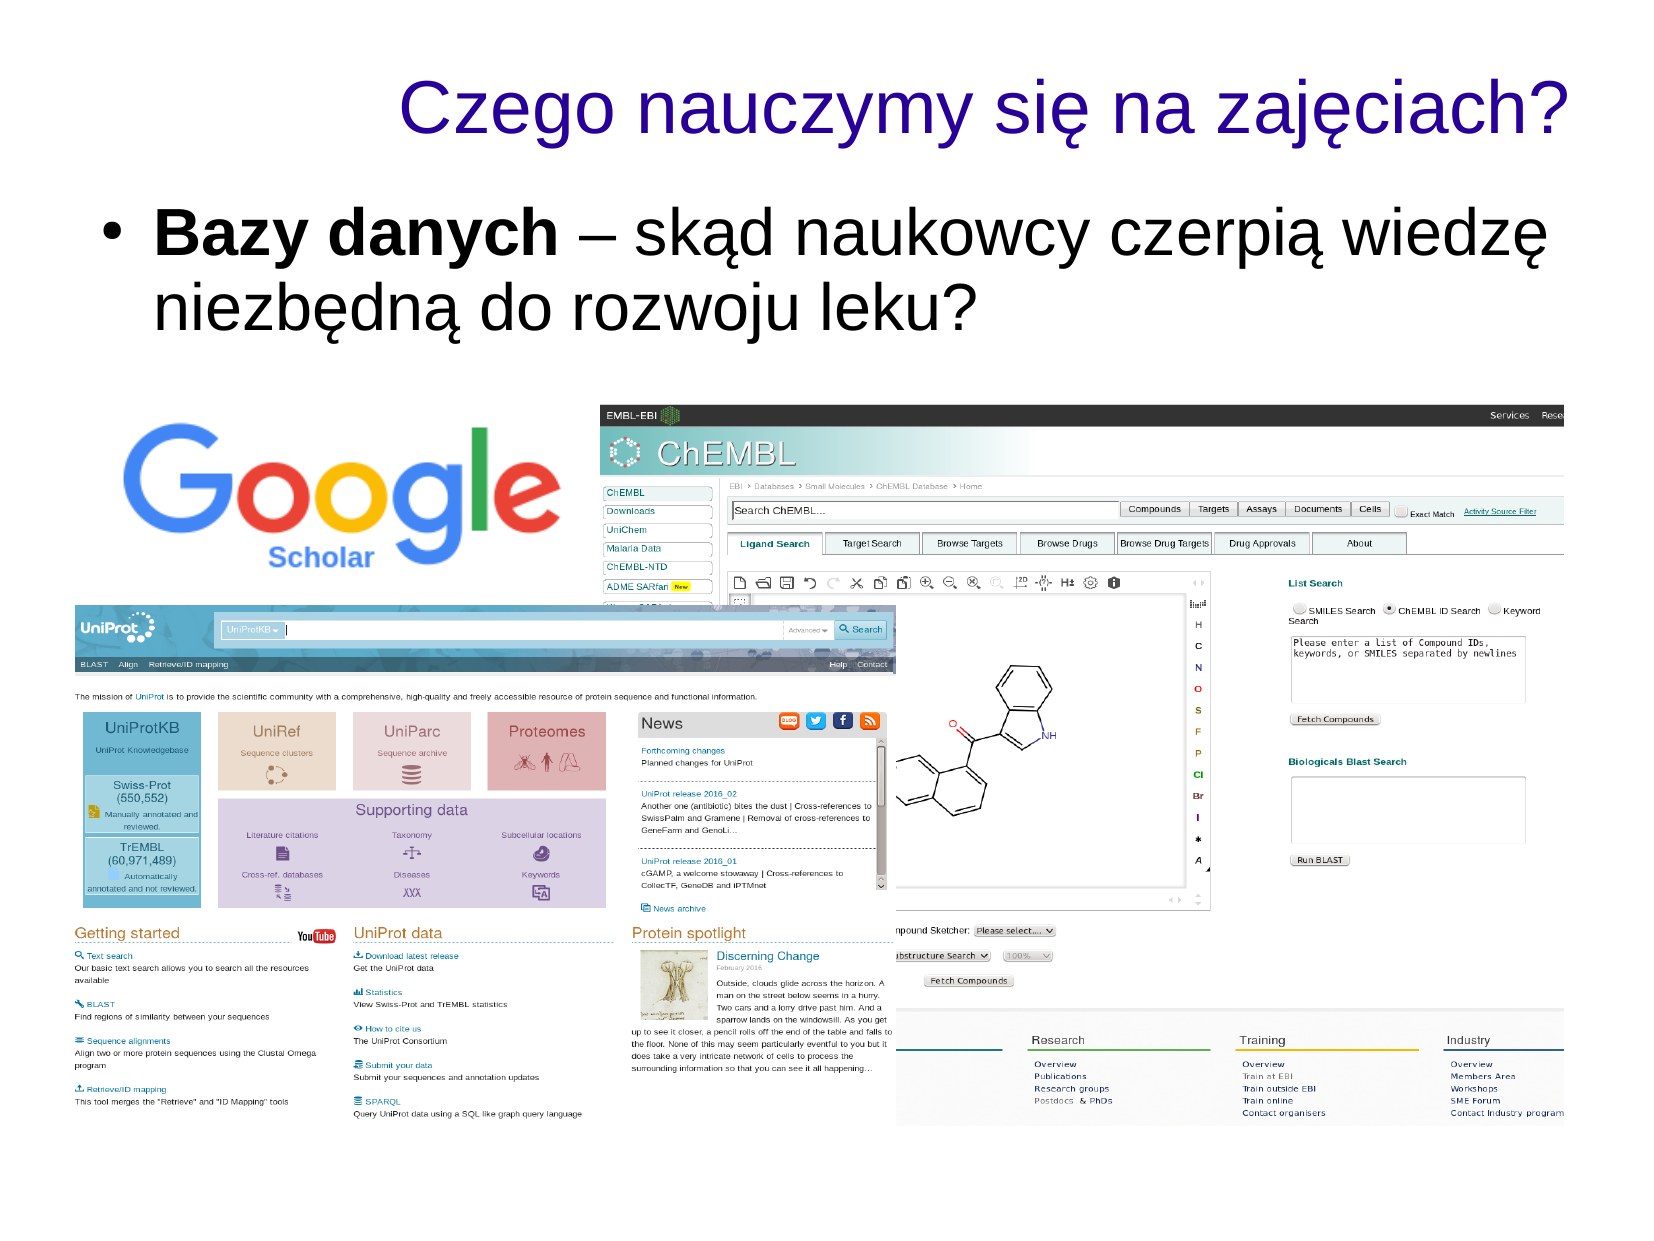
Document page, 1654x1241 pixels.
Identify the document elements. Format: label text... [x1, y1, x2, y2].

picture [75, 404, 1564, 1126]
title Czego nauczymy się na zajęciach? [82, 49, 1571, 166]
picture [111, 404, 571, 585]
list Bazy danych – skąd naukowcy czerpią wiedzę niezbędną do rozwoju leku? [82, 195, 1606, 915]
